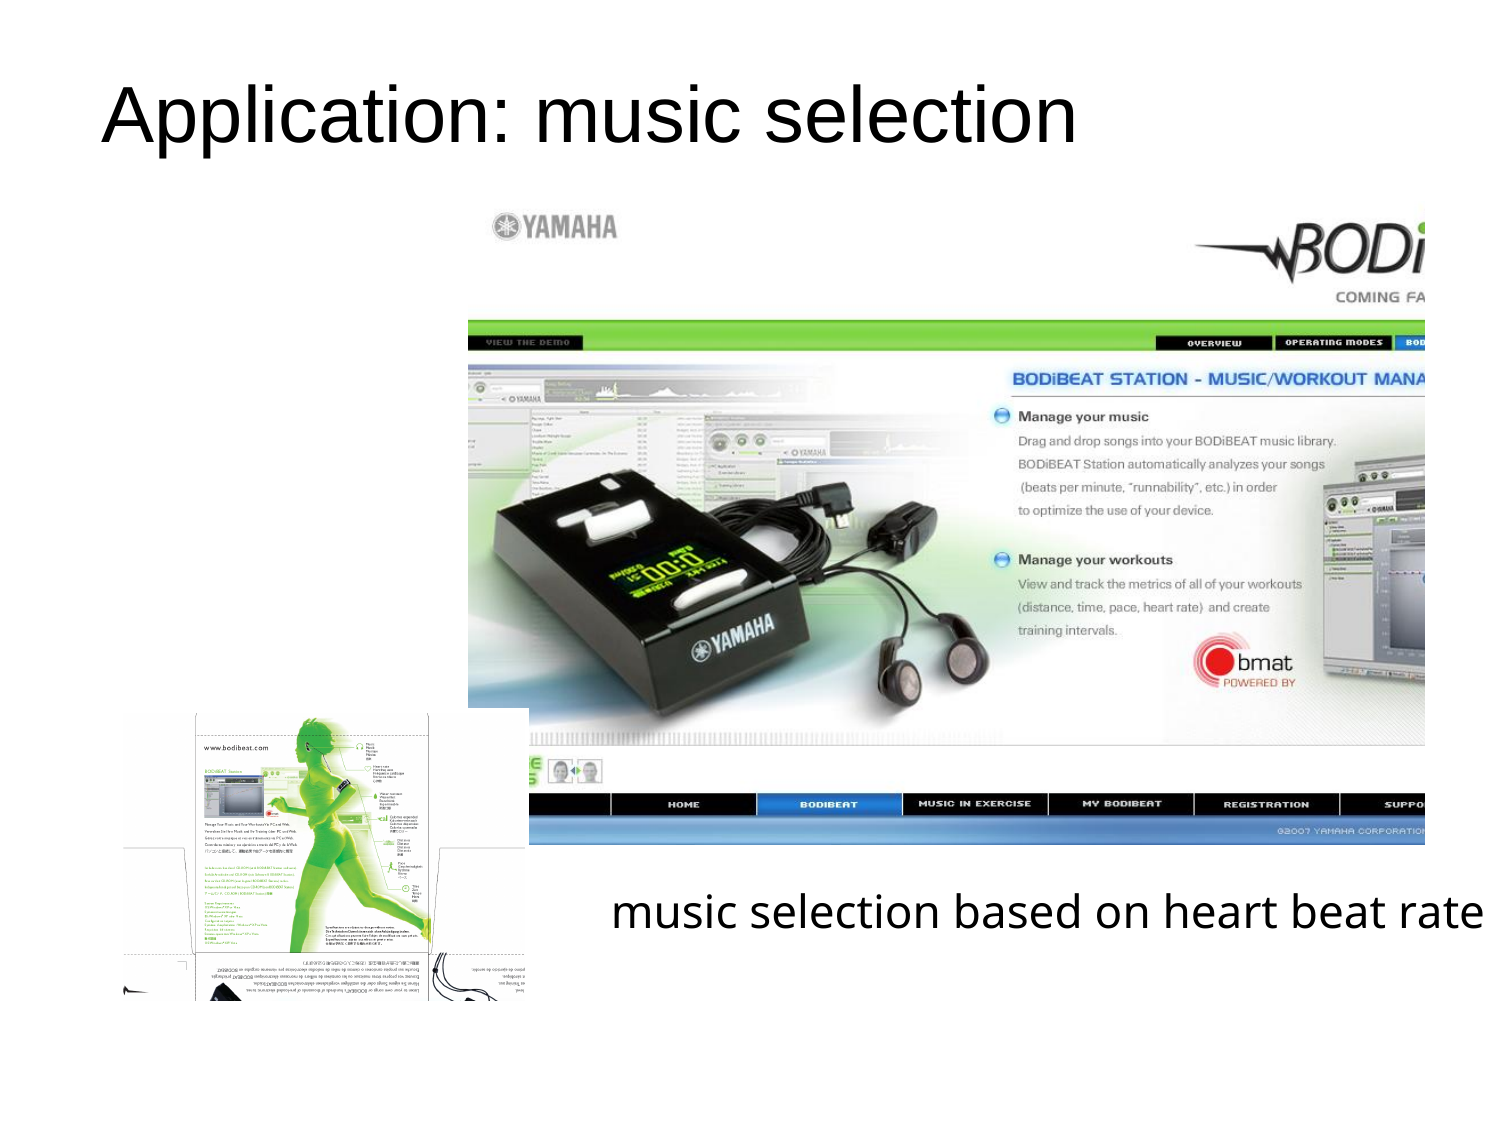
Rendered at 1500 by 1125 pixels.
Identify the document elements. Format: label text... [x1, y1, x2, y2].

text_box music selection based on heart beat rate [596, 876, 1452, 944]
title Application: music selection [73, 15, 1425, 203]
picture [467, 201, 1426, 845]
picture [123, 712, 526, 1002]
